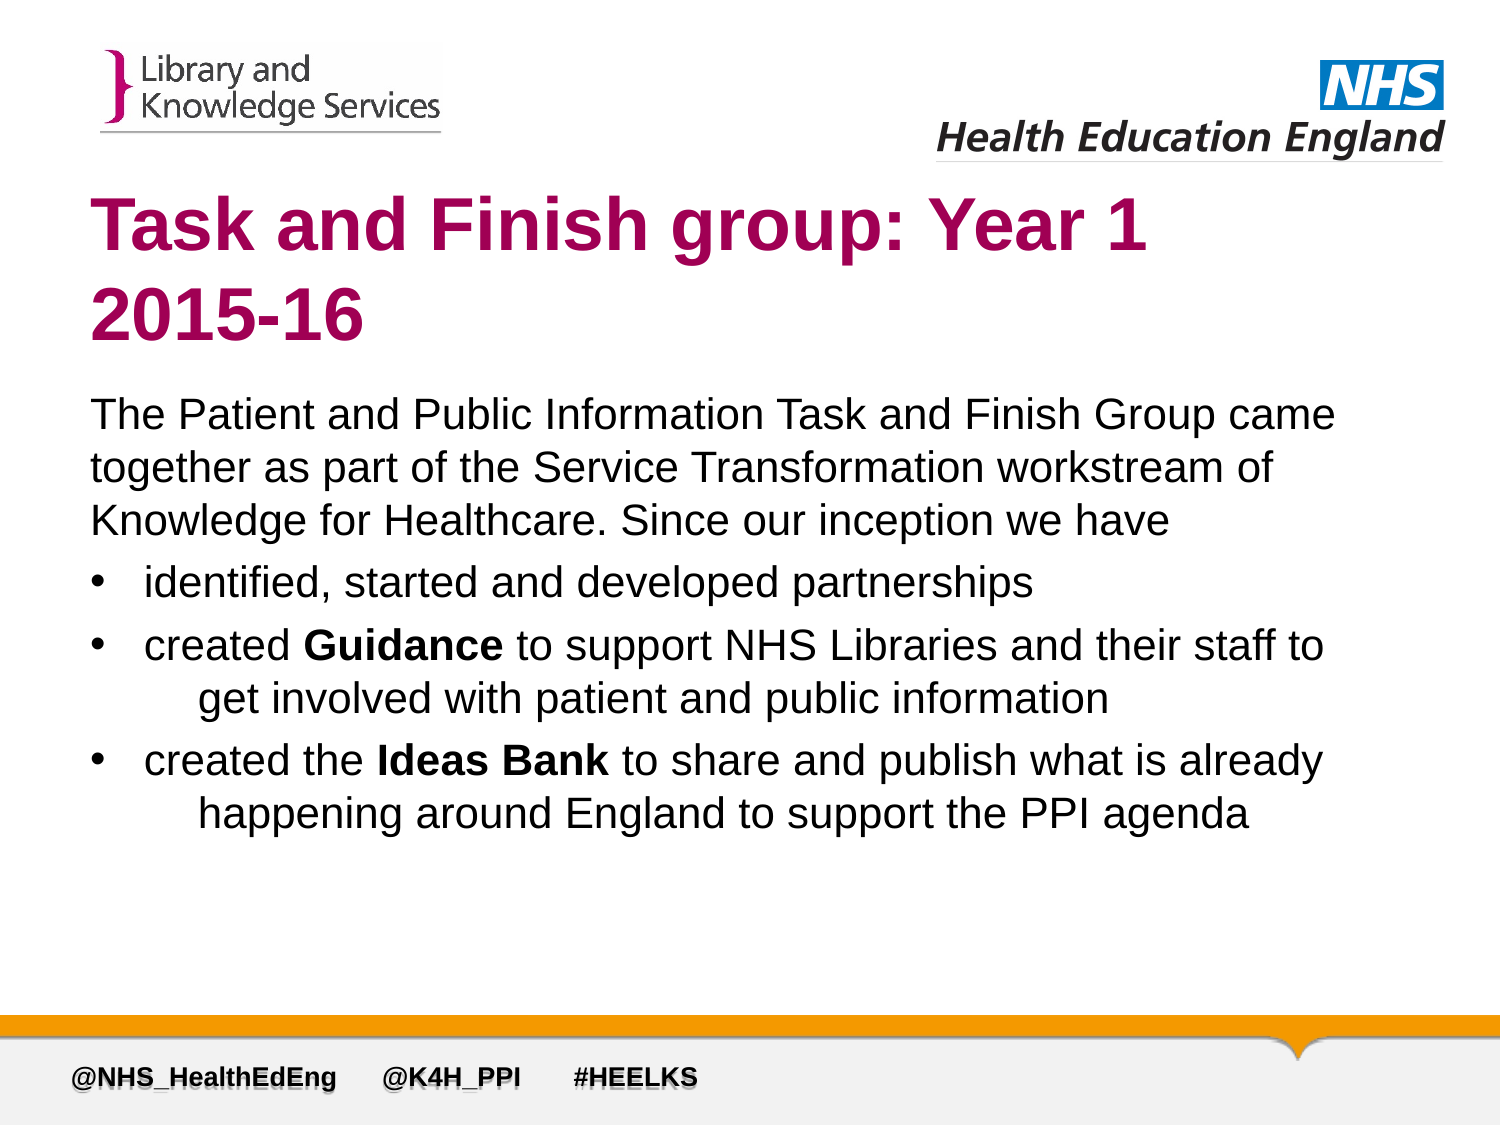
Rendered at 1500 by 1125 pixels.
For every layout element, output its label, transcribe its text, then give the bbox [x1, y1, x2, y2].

list The Patient and Public Information Task and Finish Group came together as part of the Service Transformation workstream of Knowledge for Healthcare. Since our inception we have identified, started and developed partnerships created Guidance to support NHS Libraries and their staff to get involved with patient and public information created the Ideas Bank to share and publish what is already happening around England to support the PPI agenda [75, 296, 1435, 914]
title Task and Finish group: Year 1 2015-16 [55, 182, 1454, 294]
text_box @NHS_HealthEdEng @K4H_PPI #HEELKS [55, 1052, 932, 1113]
picture [100, 42, 443, 131]
